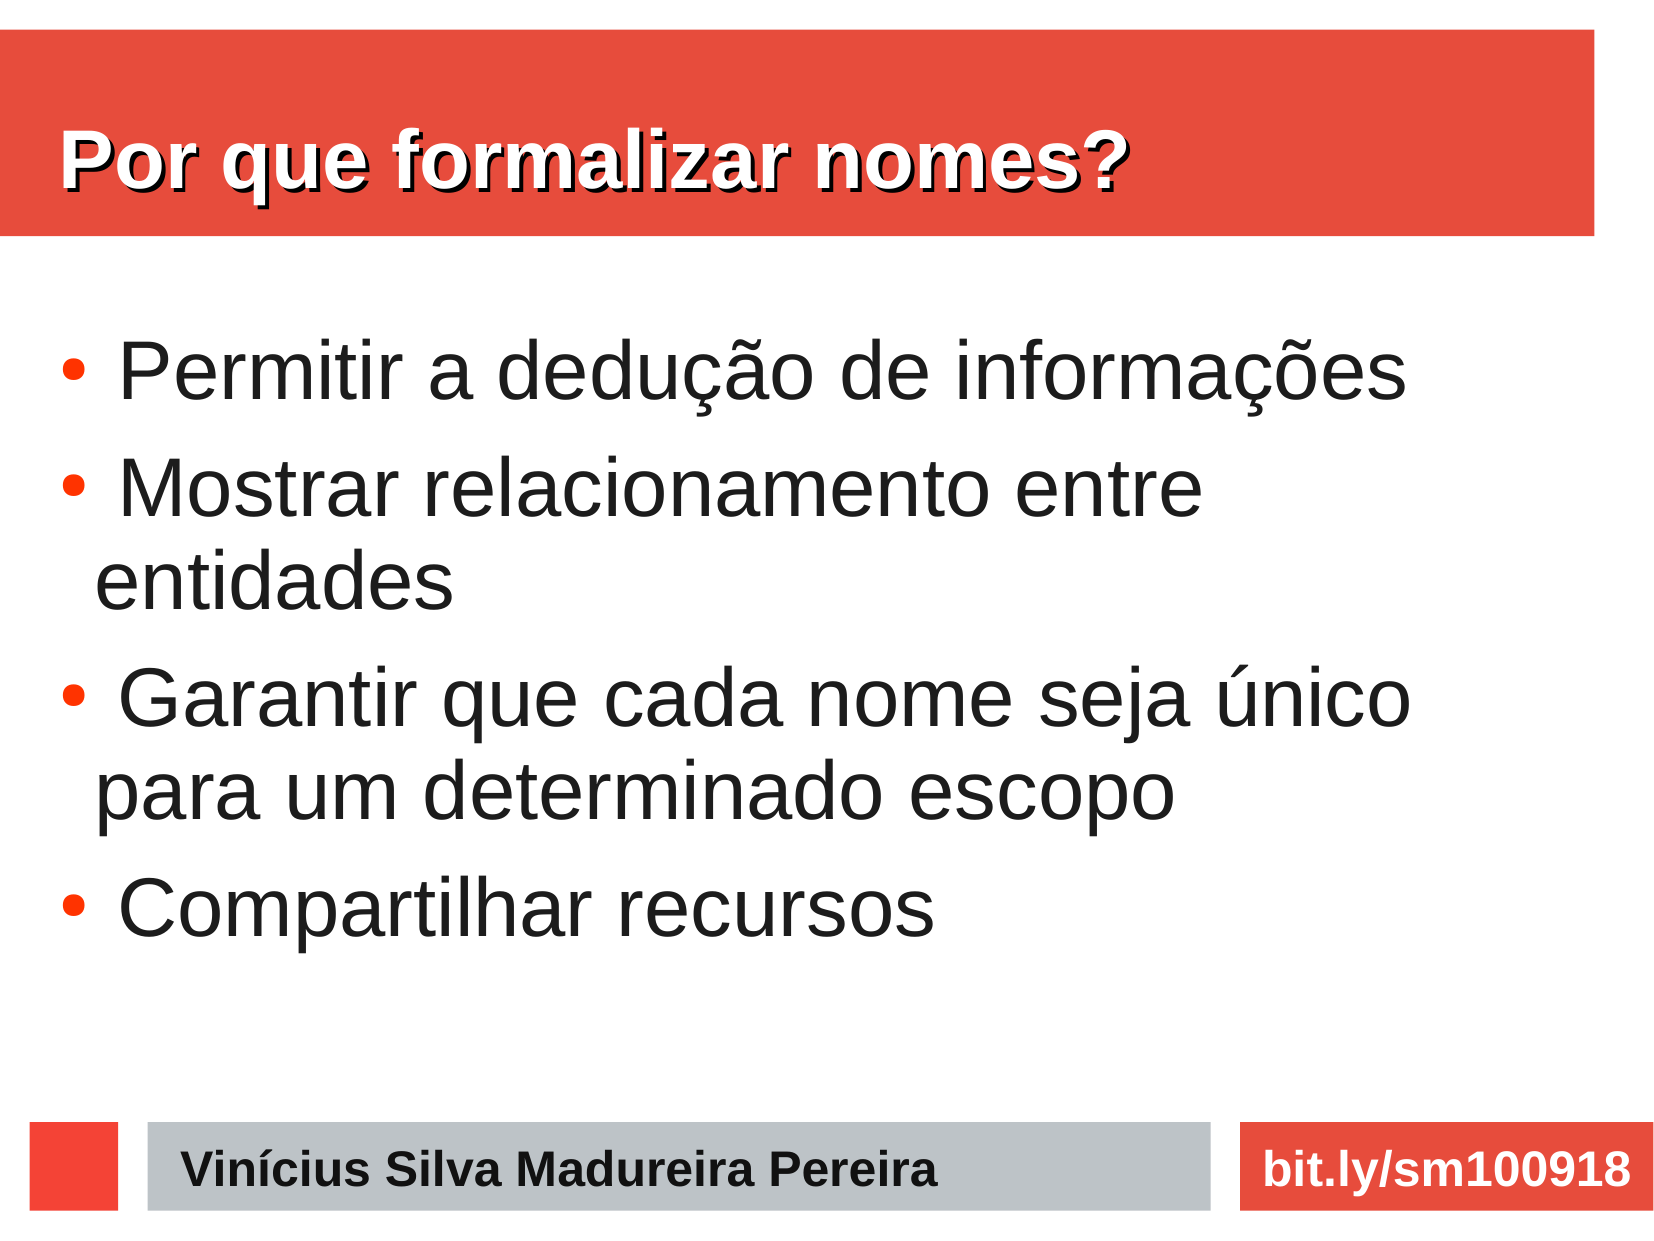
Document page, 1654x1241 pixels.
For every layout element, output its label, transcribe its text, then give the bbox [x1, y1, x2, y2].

text_box bit.ly/sm100918 [1228, 1133, 1654, 1205]
title Por que formalizar nomes? [59, 35, 1595, 207]
text_box Vinícius Silva Madureira Pereira [165, 1133, 1170, 1205]
list Permitir a dedução de informações Mostrar relacionamento entre entidades Garantir que cada nome seja único para um determinado escopo Compartilhar recursos [59, 324, 1565, 1093]
